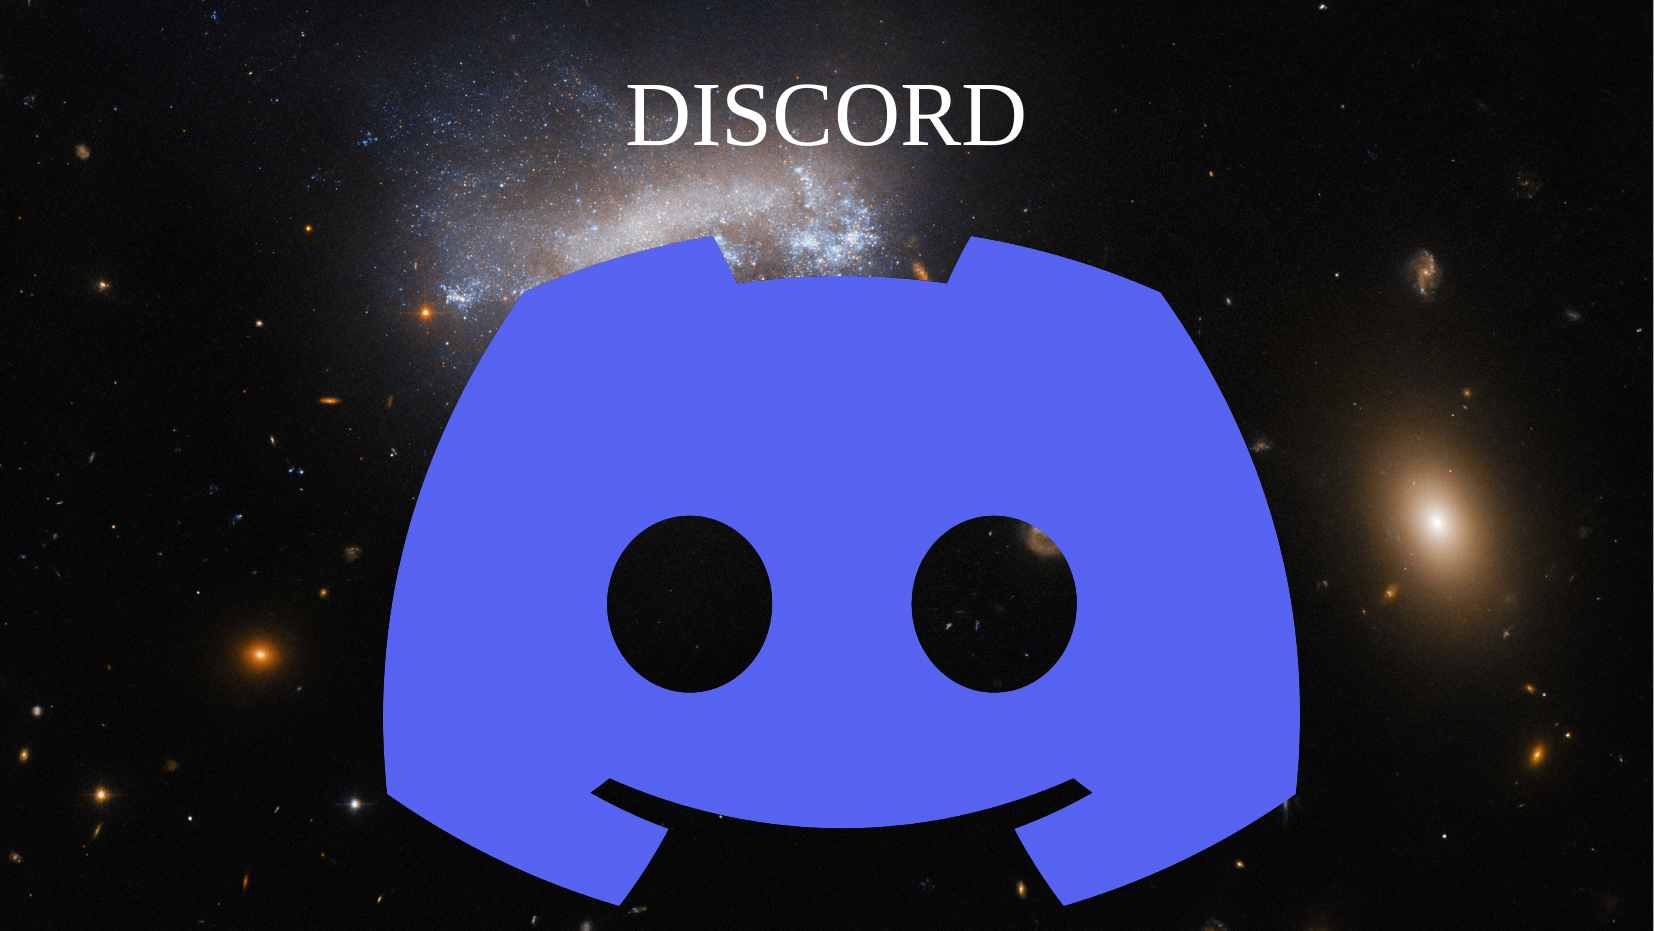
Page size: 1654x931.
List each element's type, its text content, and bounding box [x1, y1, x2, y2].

title DISCORD [82, 37, 1571, 193]
picture [0, 0, 1654, 931]
